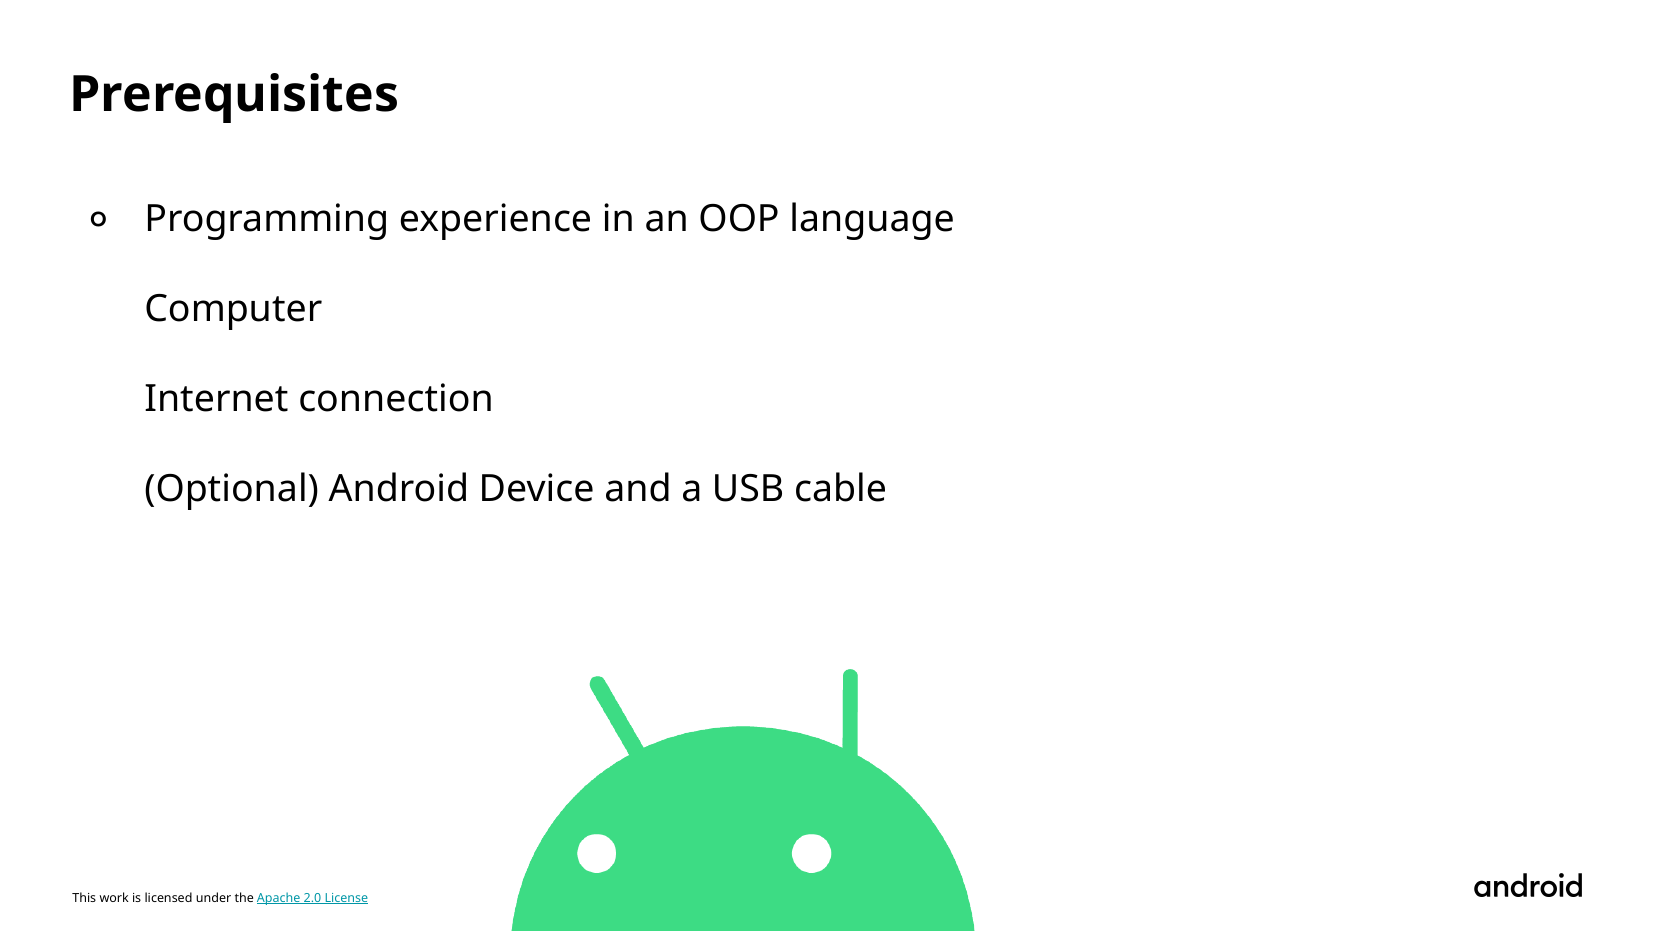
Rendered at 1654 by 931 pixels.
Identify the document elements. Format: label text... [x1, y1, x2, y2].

title Prerequisites [54, 46, 966, 179]
title Programming experience in an OOP language Computer Internet connection (Optional) Android Device and a USB cable [54, 178, 1081, 327]
picture [1485, 872, 1536, 897]
picture [330, 496, 1155, 931]
